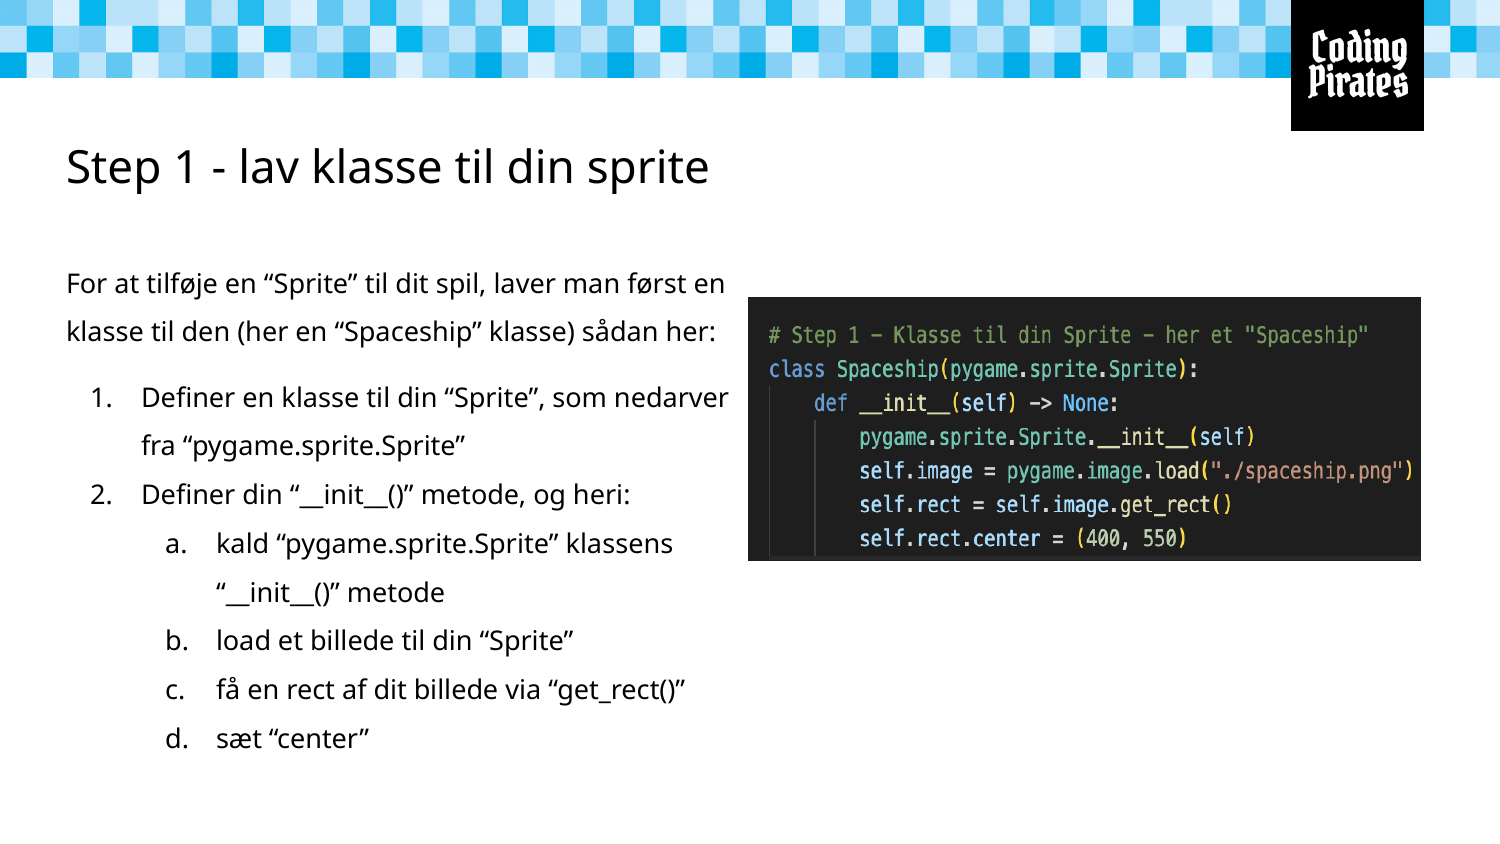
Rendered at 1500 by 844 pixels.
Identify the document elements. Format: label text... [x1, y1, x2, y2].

picture [748, 297, 1421, 561]
picture [1291, 0, 1424, 131]
picture [0, 0, 1056, 78]
list For at tilføje en “Sprite” til dit spil, laver man først en klasse til den (her en “Spaceship” klasse) sådan her: Definer en klasse til din “Sprite”, som nedarver fra “pygame.sprite.Sprite” Definer din “__init__()” metode, og heri: kald “pygame.sprite.Sprite” klassens “__init__()” metode load et billede til din “Sprite” få en rect af dit billede via “get_rect()” sæt “center” [51, 234, 749, 800]
title Step 1 - lav klasse til din sprite [51, 123, 1388, 217]
